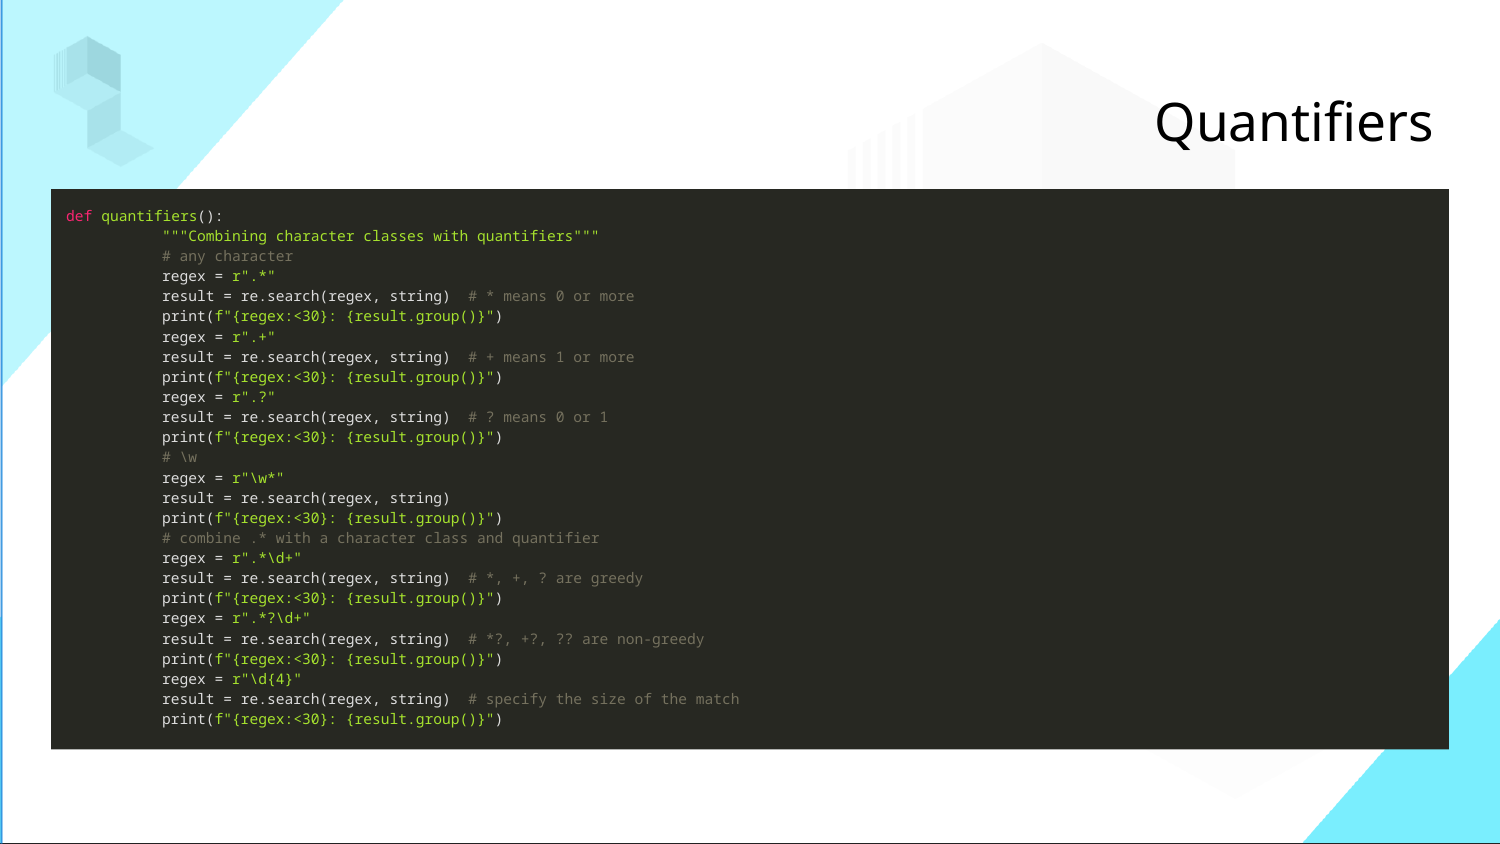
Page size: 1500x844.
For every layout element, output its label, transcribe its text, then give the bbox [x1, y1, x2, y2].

picture [0, 0, 1500, 844]
list def quantifiers(): """Combining character classes with quantifiers""" # any character regex = r".*" result = re.search(regex, string) # * means 0 or more print(f"{regex:<30}: {result.group()}") regex = r".+" result = re.search(regex, string) # + means 1 or more print(f"{regex:<30}: {result.group()}") regex = r".?" result = re.search(regex, string) # ? means 0 or 1 print(f"{regex:<30}: {result.group()}") # \w regex = r"\w*" result = re.search(regex, string) print(f"{regex:<30}: {result.group()}") # combine .* with a character class and quantifier regex = r".*\d+" result = re.search(regex, string) # *, +, ? are greedy print(f"{regex:<30}: {result.group()}") regex = r".*?\d+" result = re.search(regex, string) # *?, +?, ?? are non-greedy print(f"{regex:<30}: {result.group()}") regex = r"\d{4}" result = re.search(regex, string) # specify the size of the match print(f"{regex:<30}: {result.group()}") [51, 189, 1449, 750]
title Quantifiers [51, 72, 1449, 167]
